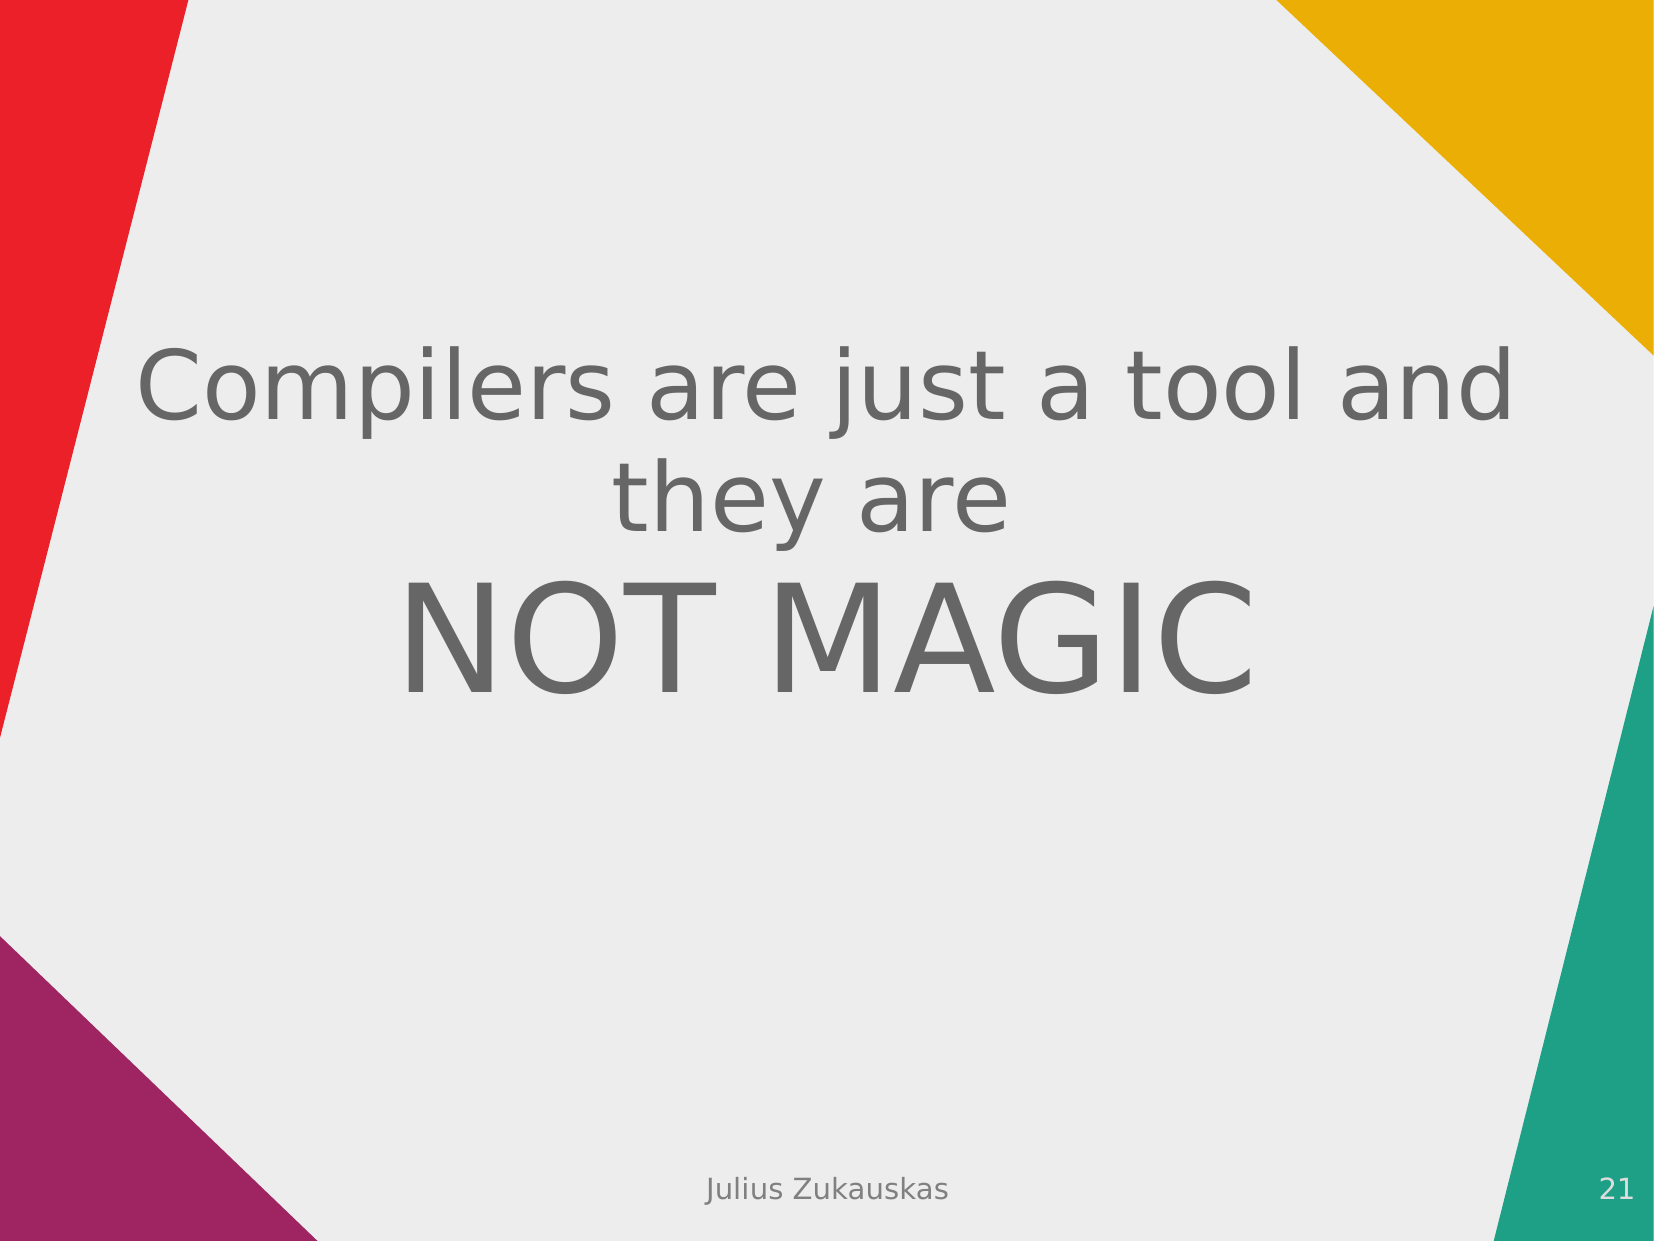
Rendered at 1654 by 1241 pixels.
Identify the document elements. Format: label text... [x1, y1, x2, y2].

subtitle Compilers are just a tool and they are NOT MAGIC [114, 73, 1539, 986]
